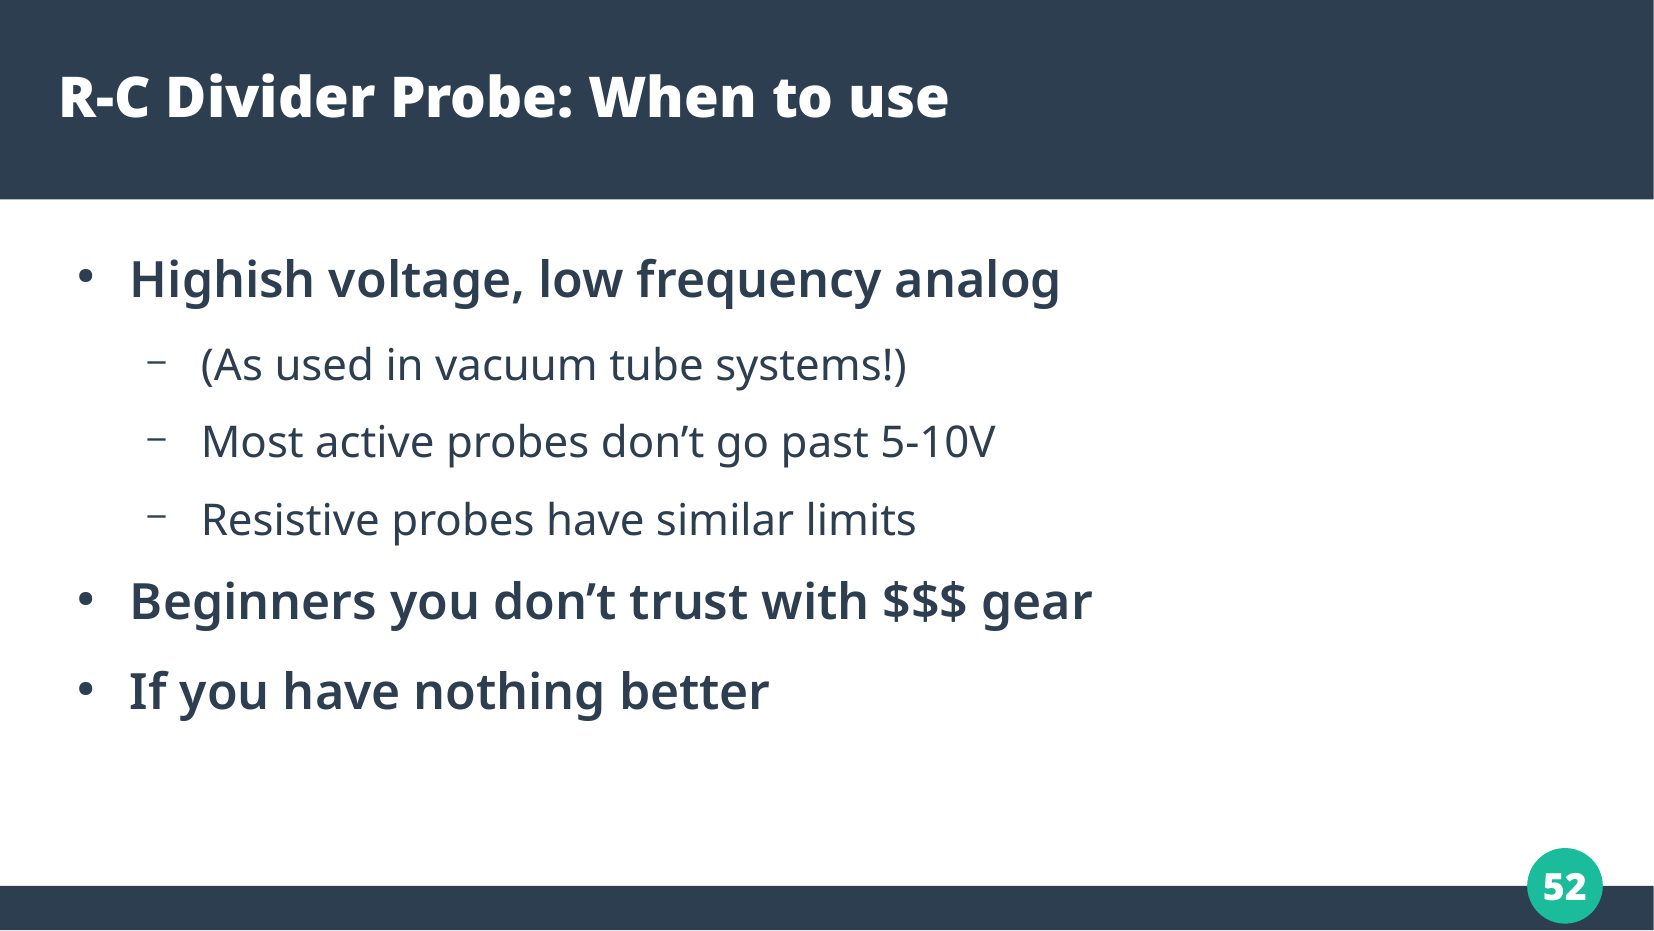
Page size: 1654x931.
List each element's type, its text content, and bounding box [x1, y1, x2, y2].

list Highish voltage, low frequency analog (As used in vacuum tube systems!) Most active probes don’t go past 5-10V Resistive probes have similar limits Beginners you don’t trust with $$$ gear If you have nothing better [59, 243, 1595, 864]
title R-C Divider Probe: When to use [59, 37, 1595, 155]
